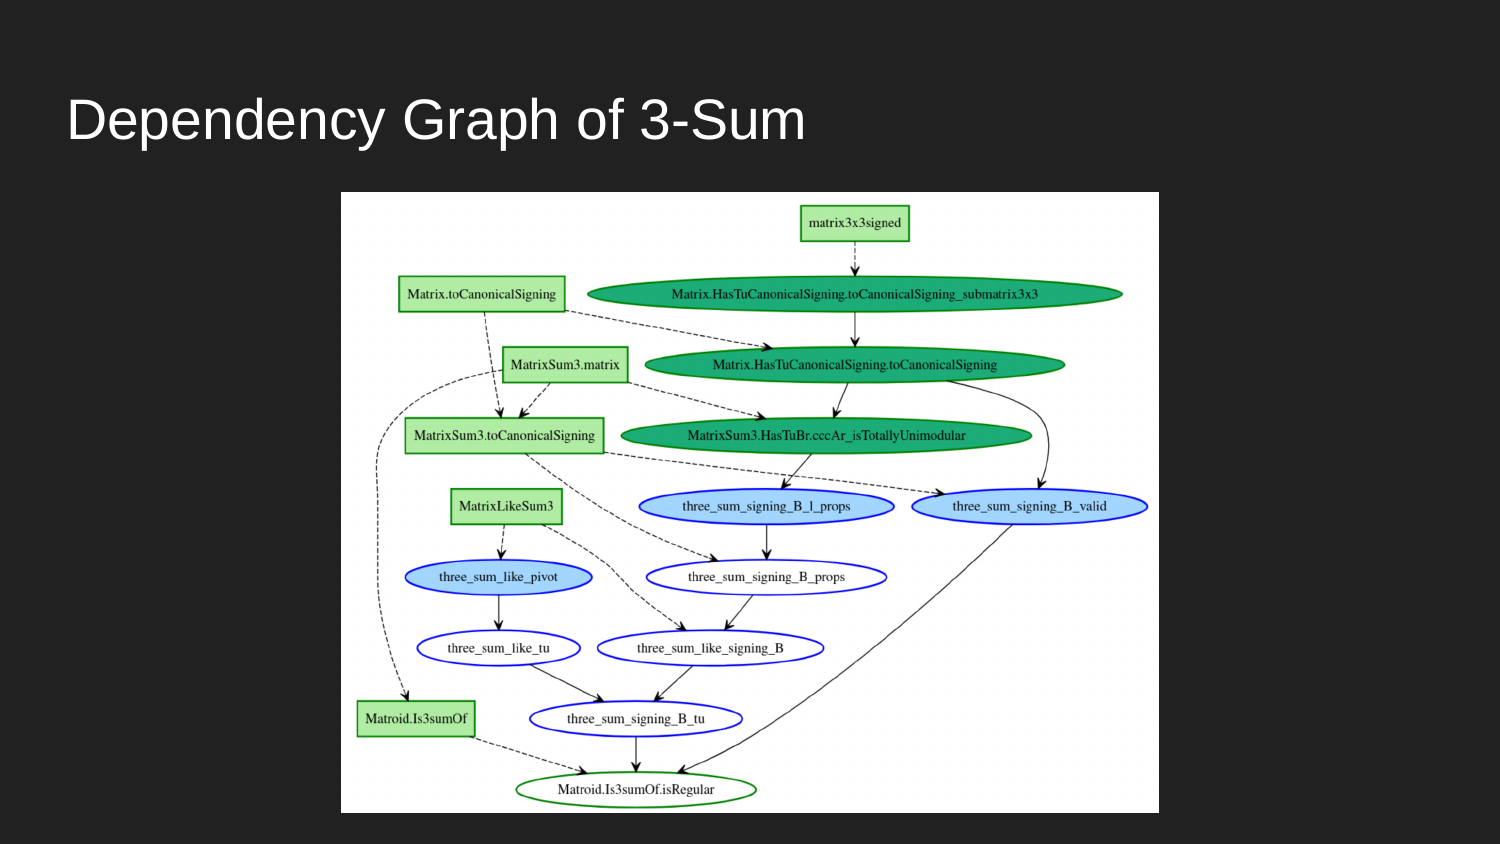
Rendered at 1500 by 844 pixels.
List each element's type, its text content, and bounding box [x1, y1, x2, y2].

picture [341, 192, 1159, 813]
title Dependency Graph of 3-Sum [51, 72, 1449, 167]
